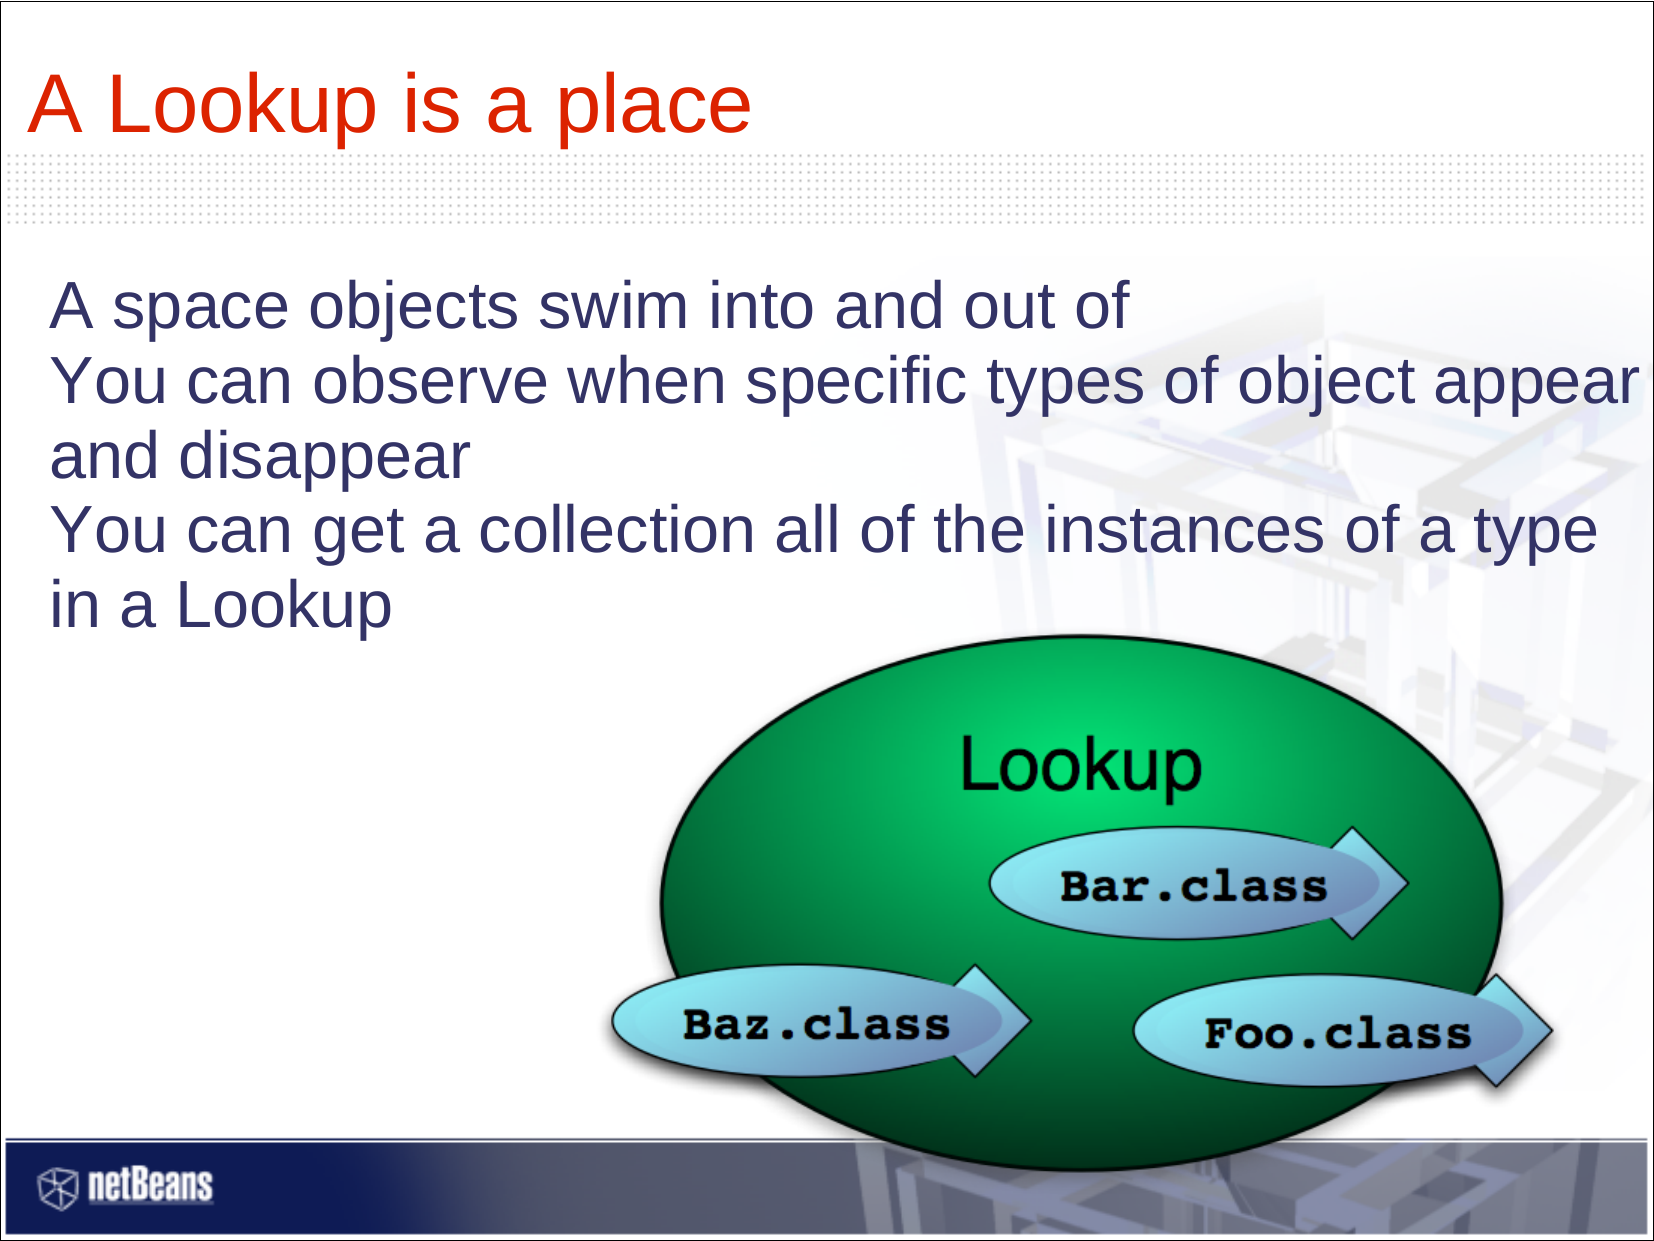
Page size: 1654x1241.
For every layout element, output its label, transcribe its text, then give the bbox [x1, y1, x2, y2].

title A Lookup is a place [27, 0, 1627, 208]
picture [1, 2, 1653, 1240]
list A space objects swim into and out of You can observe when specific types of object appear and disappear You can get a collection all of the instances of a type in a Lookup [49, 268, 1654, 1122]
